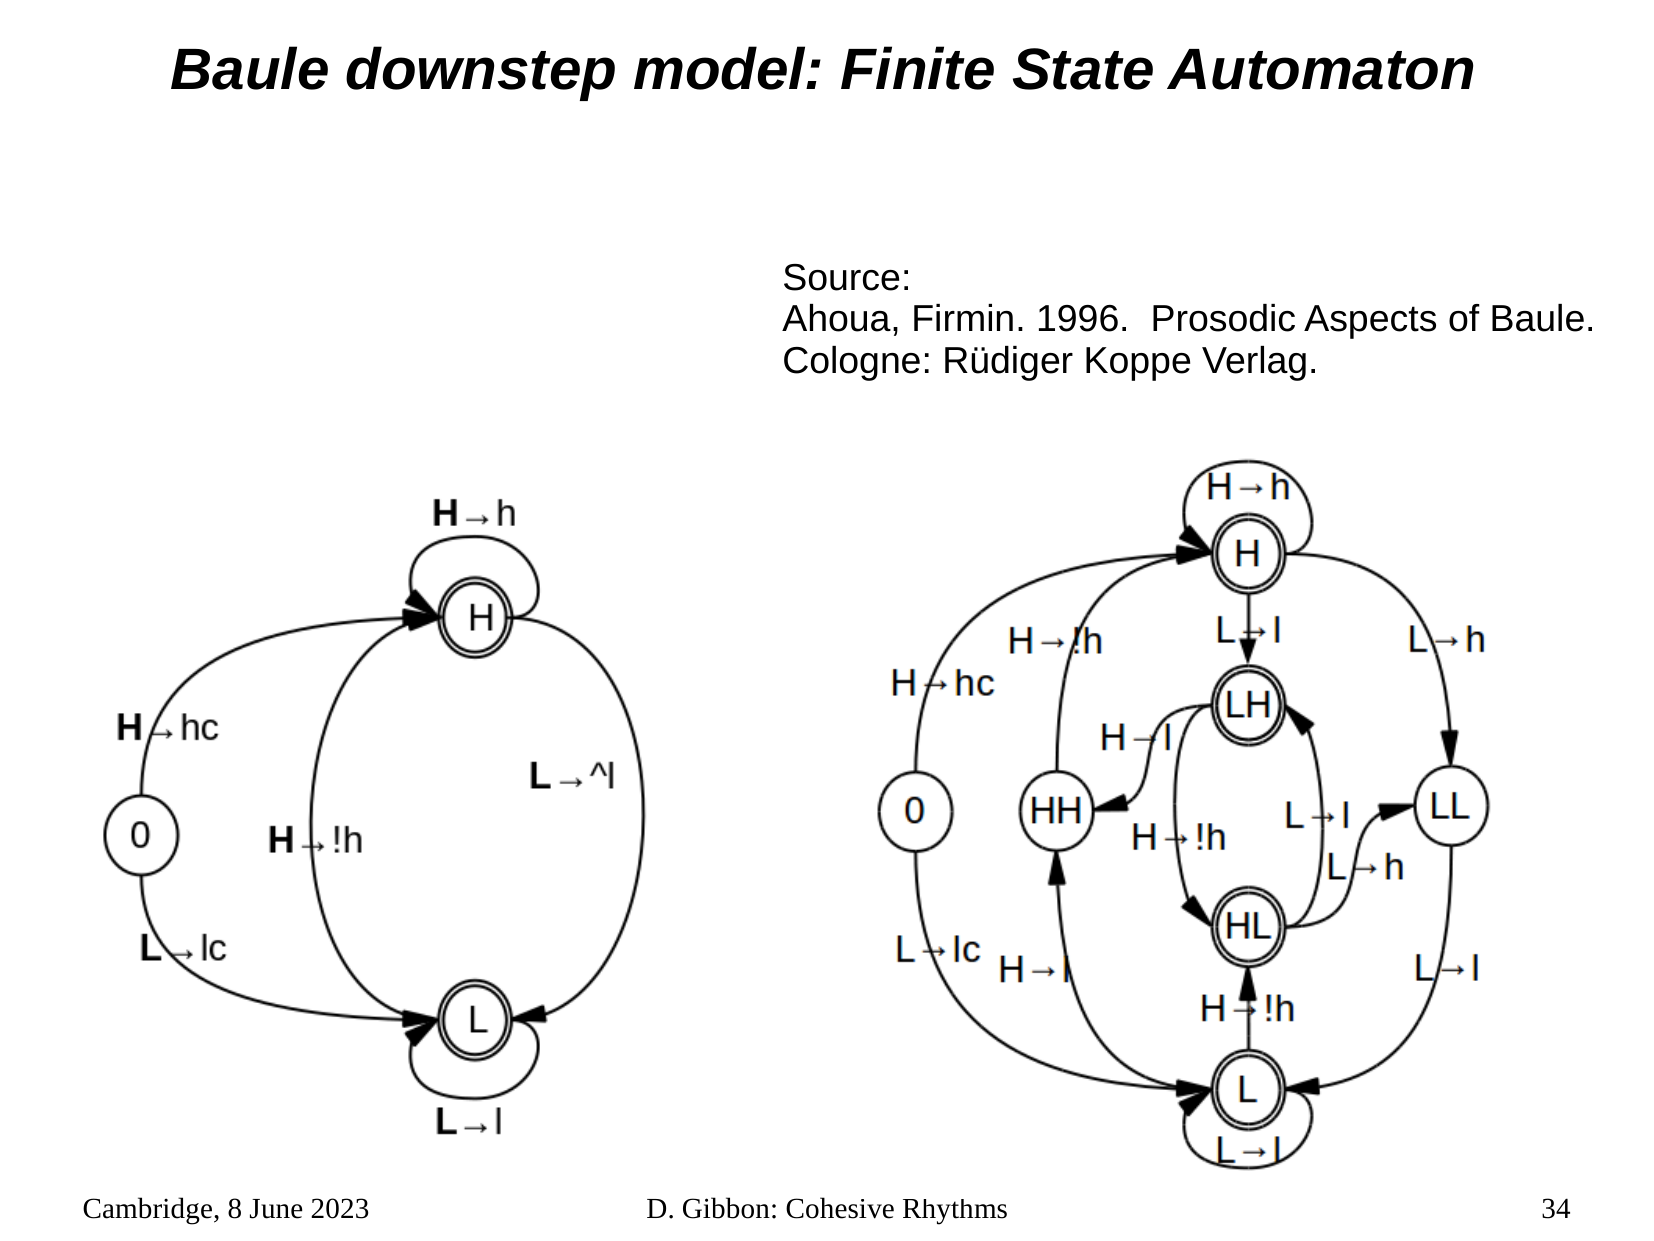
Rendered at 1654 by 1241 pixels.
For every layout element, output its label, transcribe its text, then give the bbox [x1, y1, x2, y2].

picture [63, 465, 773, 1175]
text_box Source: Ahoua, Firmin. 1996. Prosodic Aspects of Baule. Cologne: Rüdiger Koppe Verlag. [767, 230, 1625, 408]
title Baule downstep model: Finite State Automaton [11, 19, 1636, 119]
picture [856, 431, 1506, 1199]
